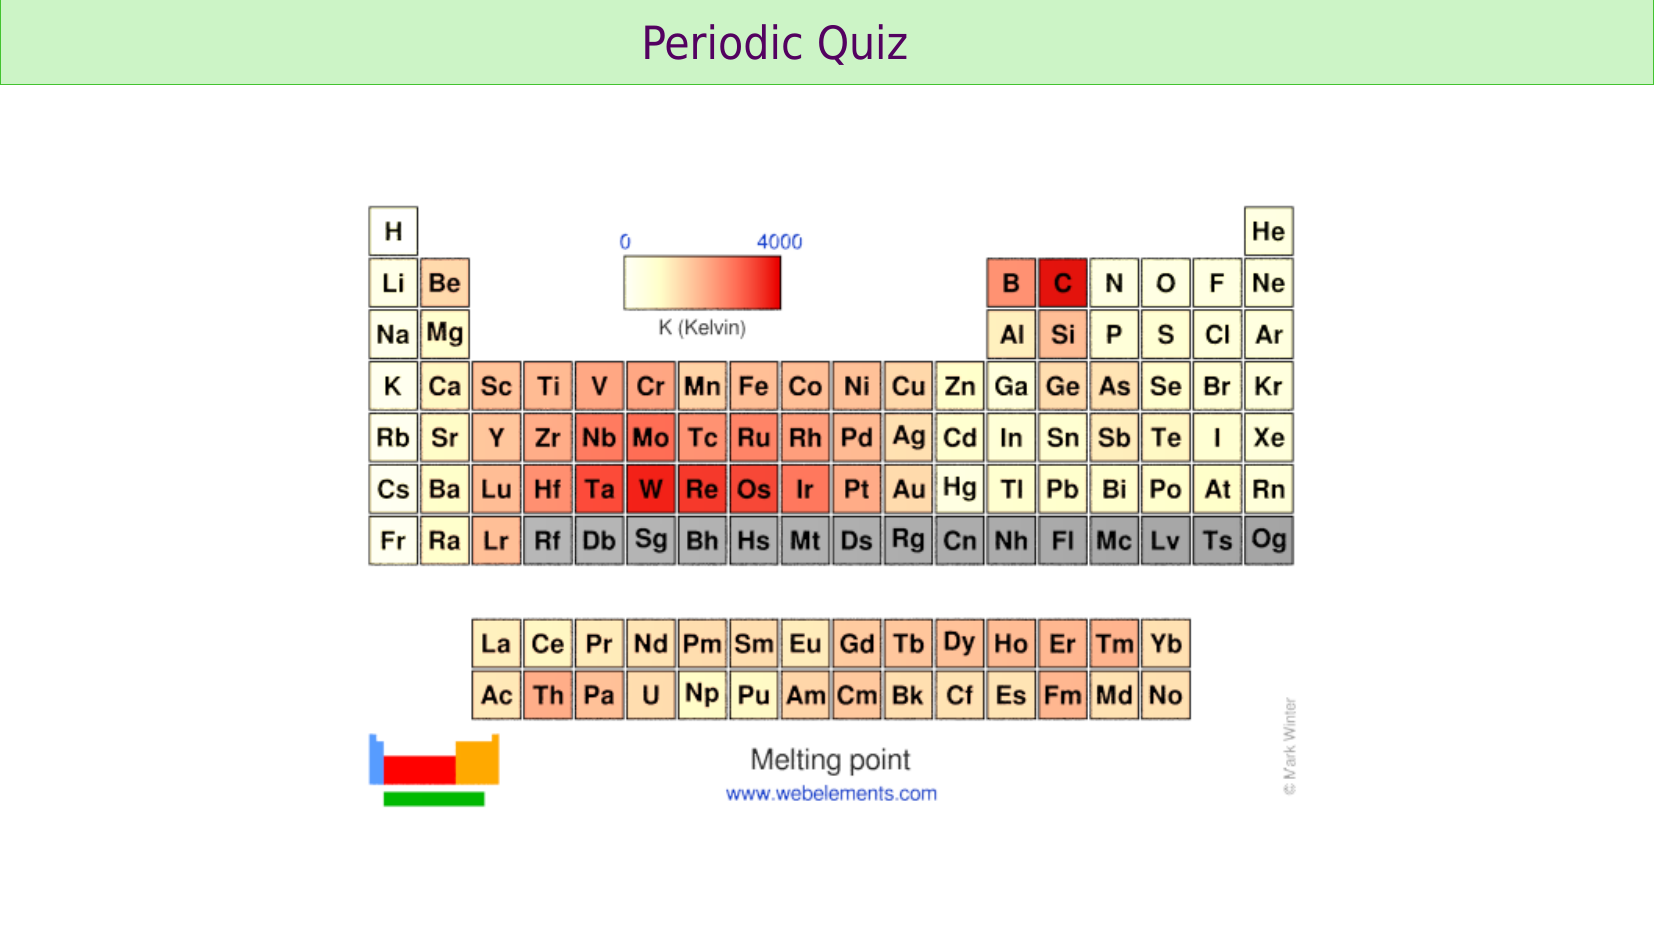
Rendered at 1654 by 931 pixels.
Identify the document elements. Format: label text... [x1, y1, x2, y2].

text_box Periodic Quiz [626, 9, 937, 78]
text_box [0, 0, 1654, 85]
picture [331, 189, 1332, 815]
